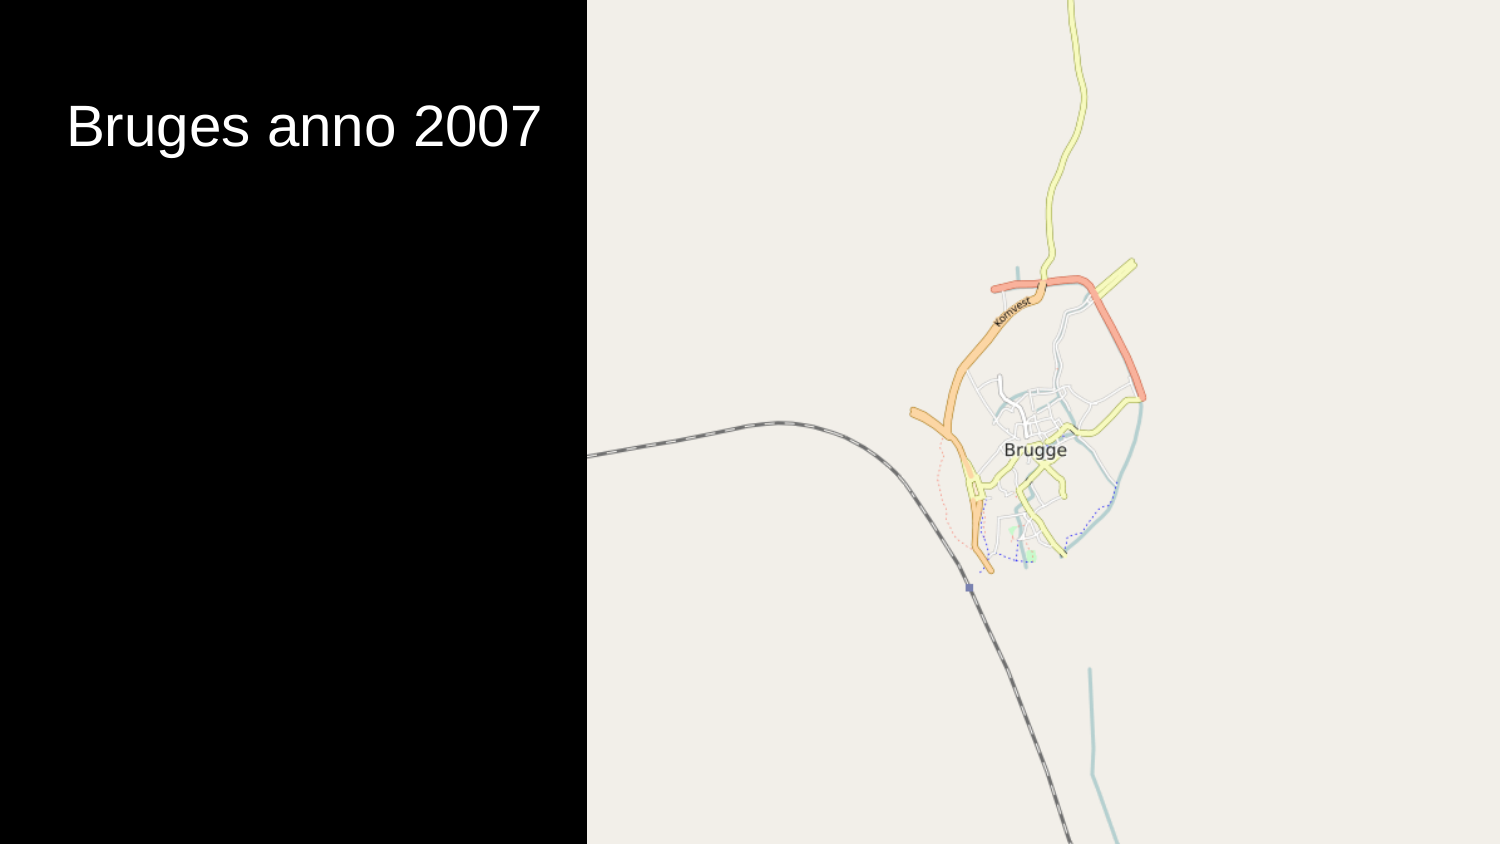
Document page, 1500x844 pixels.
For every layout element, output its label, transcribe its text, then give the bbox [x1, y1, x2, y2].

picture [587, 0, 1500, 844]
title Bruges anno 2007 [51, 72, 587, 167]
